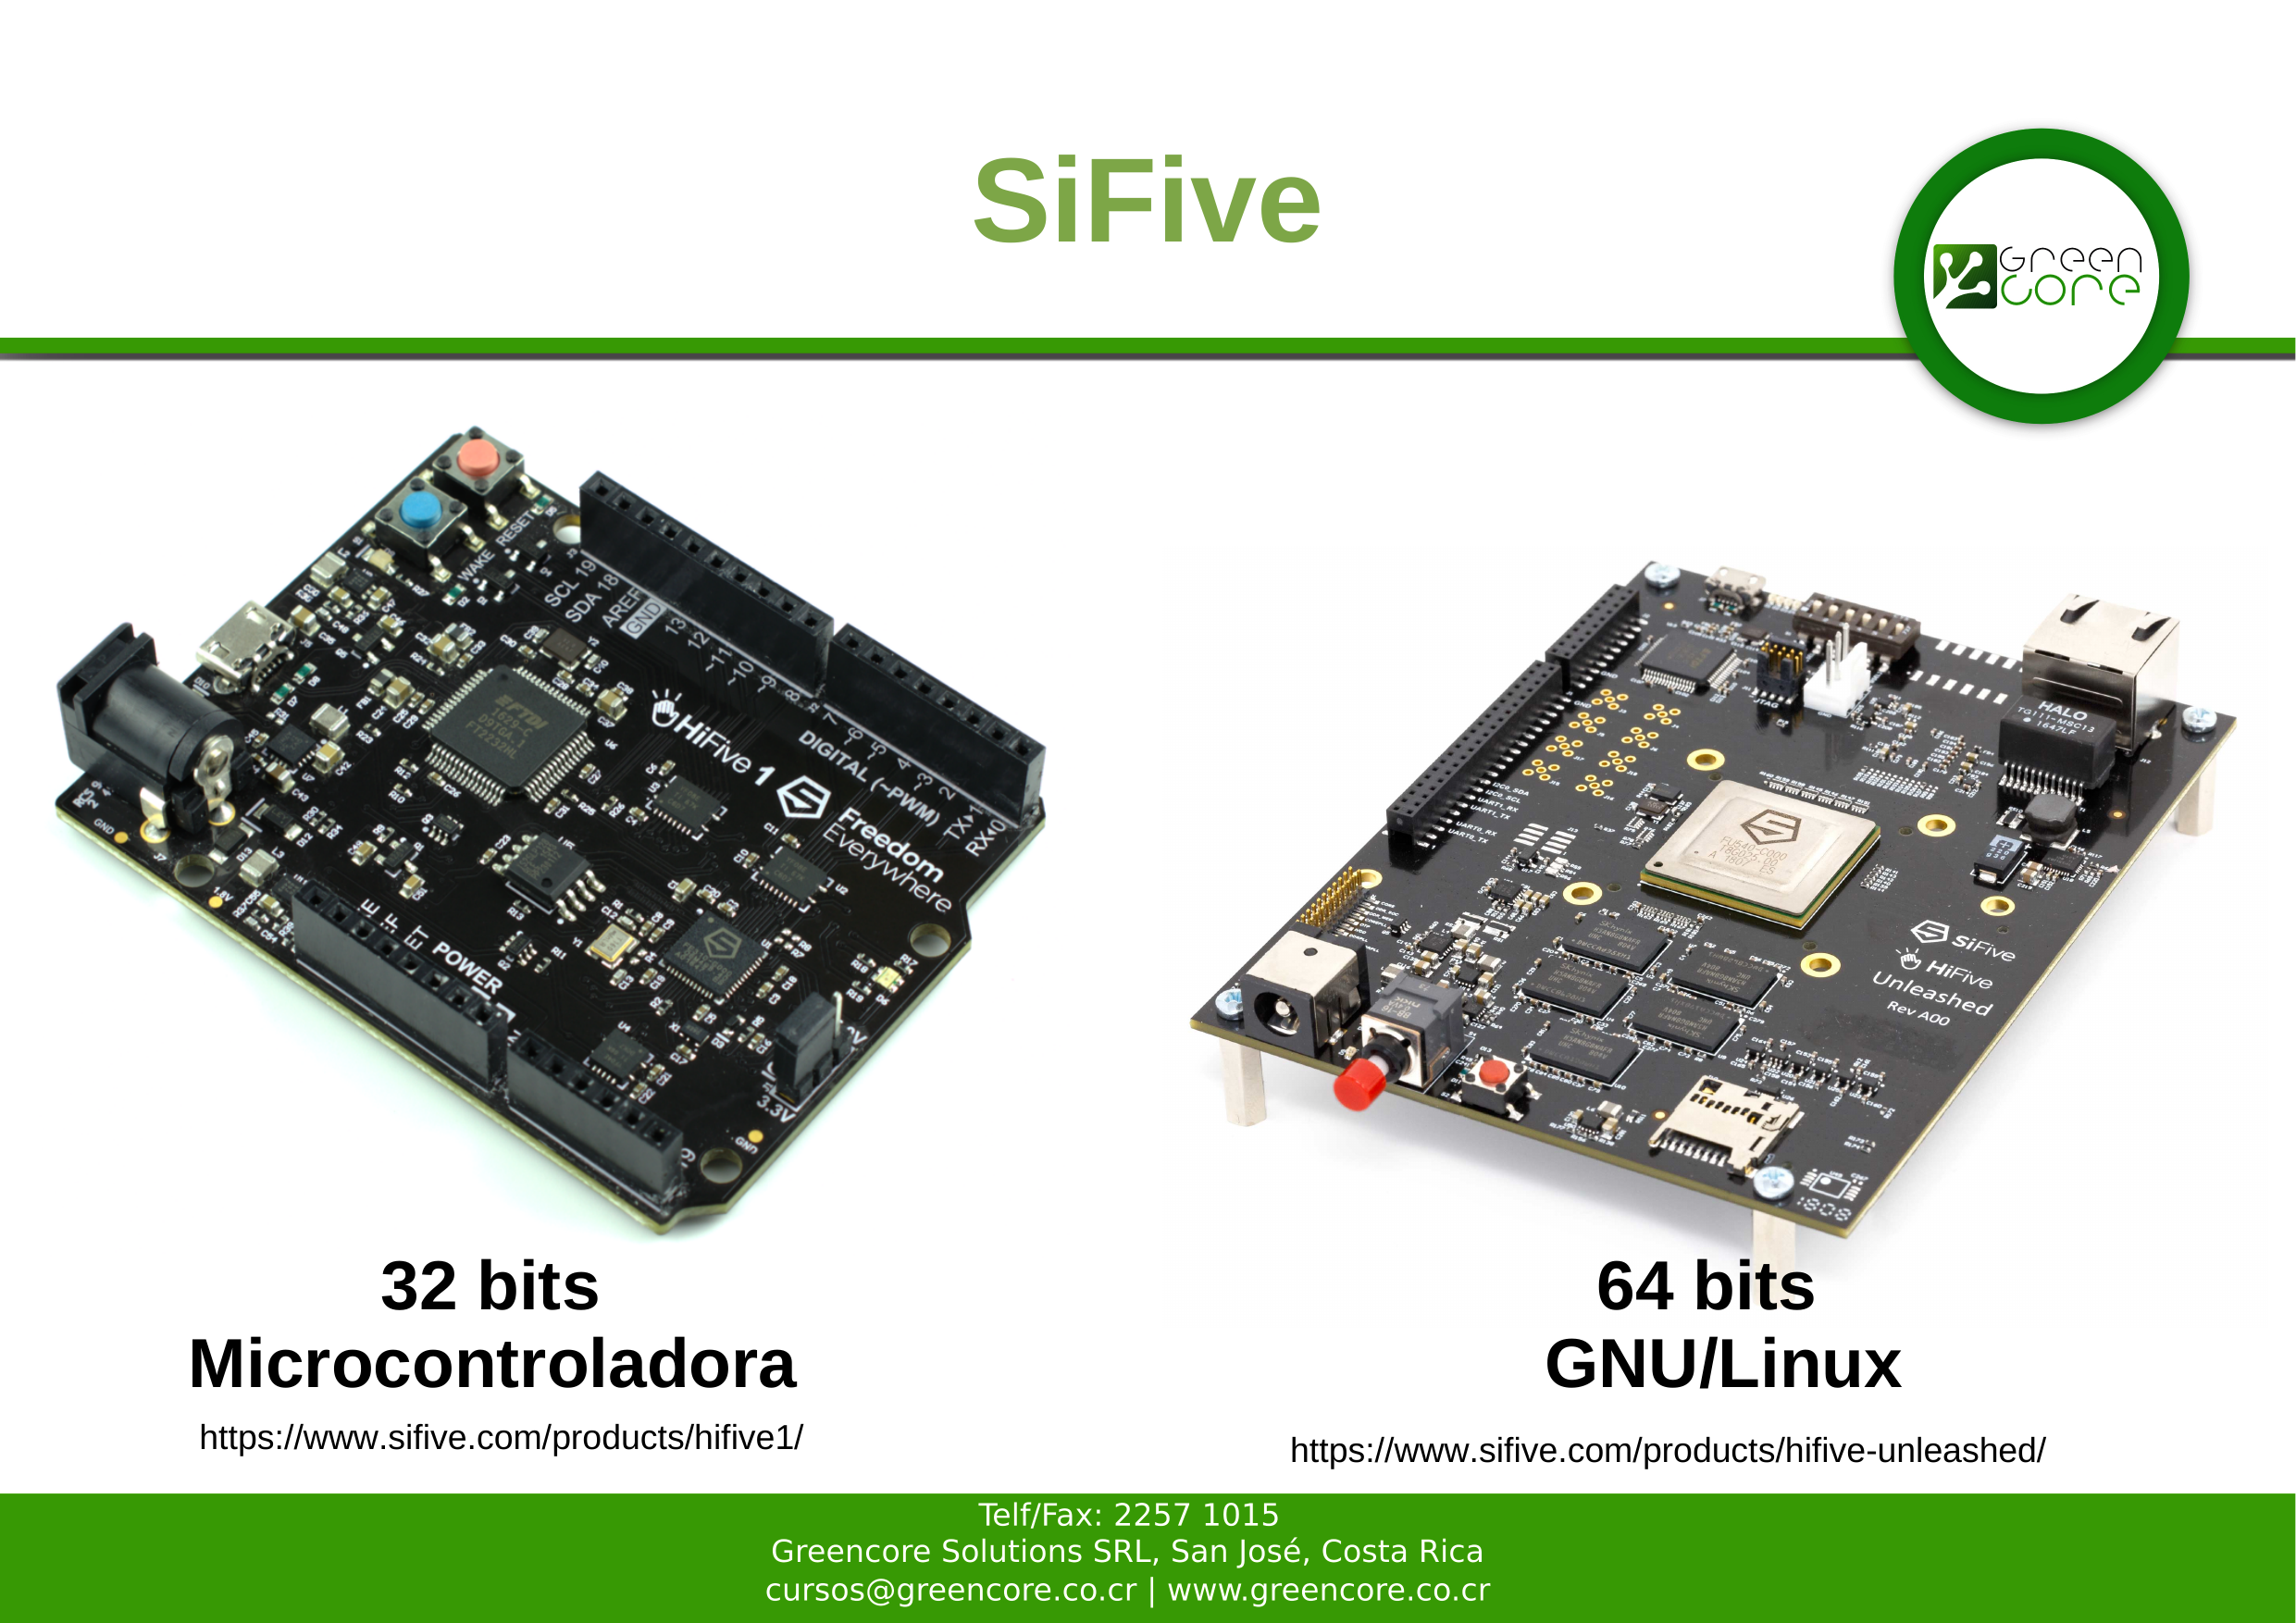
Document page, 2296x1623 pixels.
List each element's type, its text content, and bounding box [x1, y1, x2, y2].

text_box 32 bits 64 bits Microcontroladora GNU/Linux [136, 1240, 2214, 1410]
title SiFive [115, 64, 2181, 336]
text_box https://www.sifive.com/products/hifive1/ [185, 1411, 819, 1464]
picture [0, 0, 2296, 1623]
text_box https://www.sifive.com/products/hifive-unleashed/ [1276, 1423, 2072, 1516]
